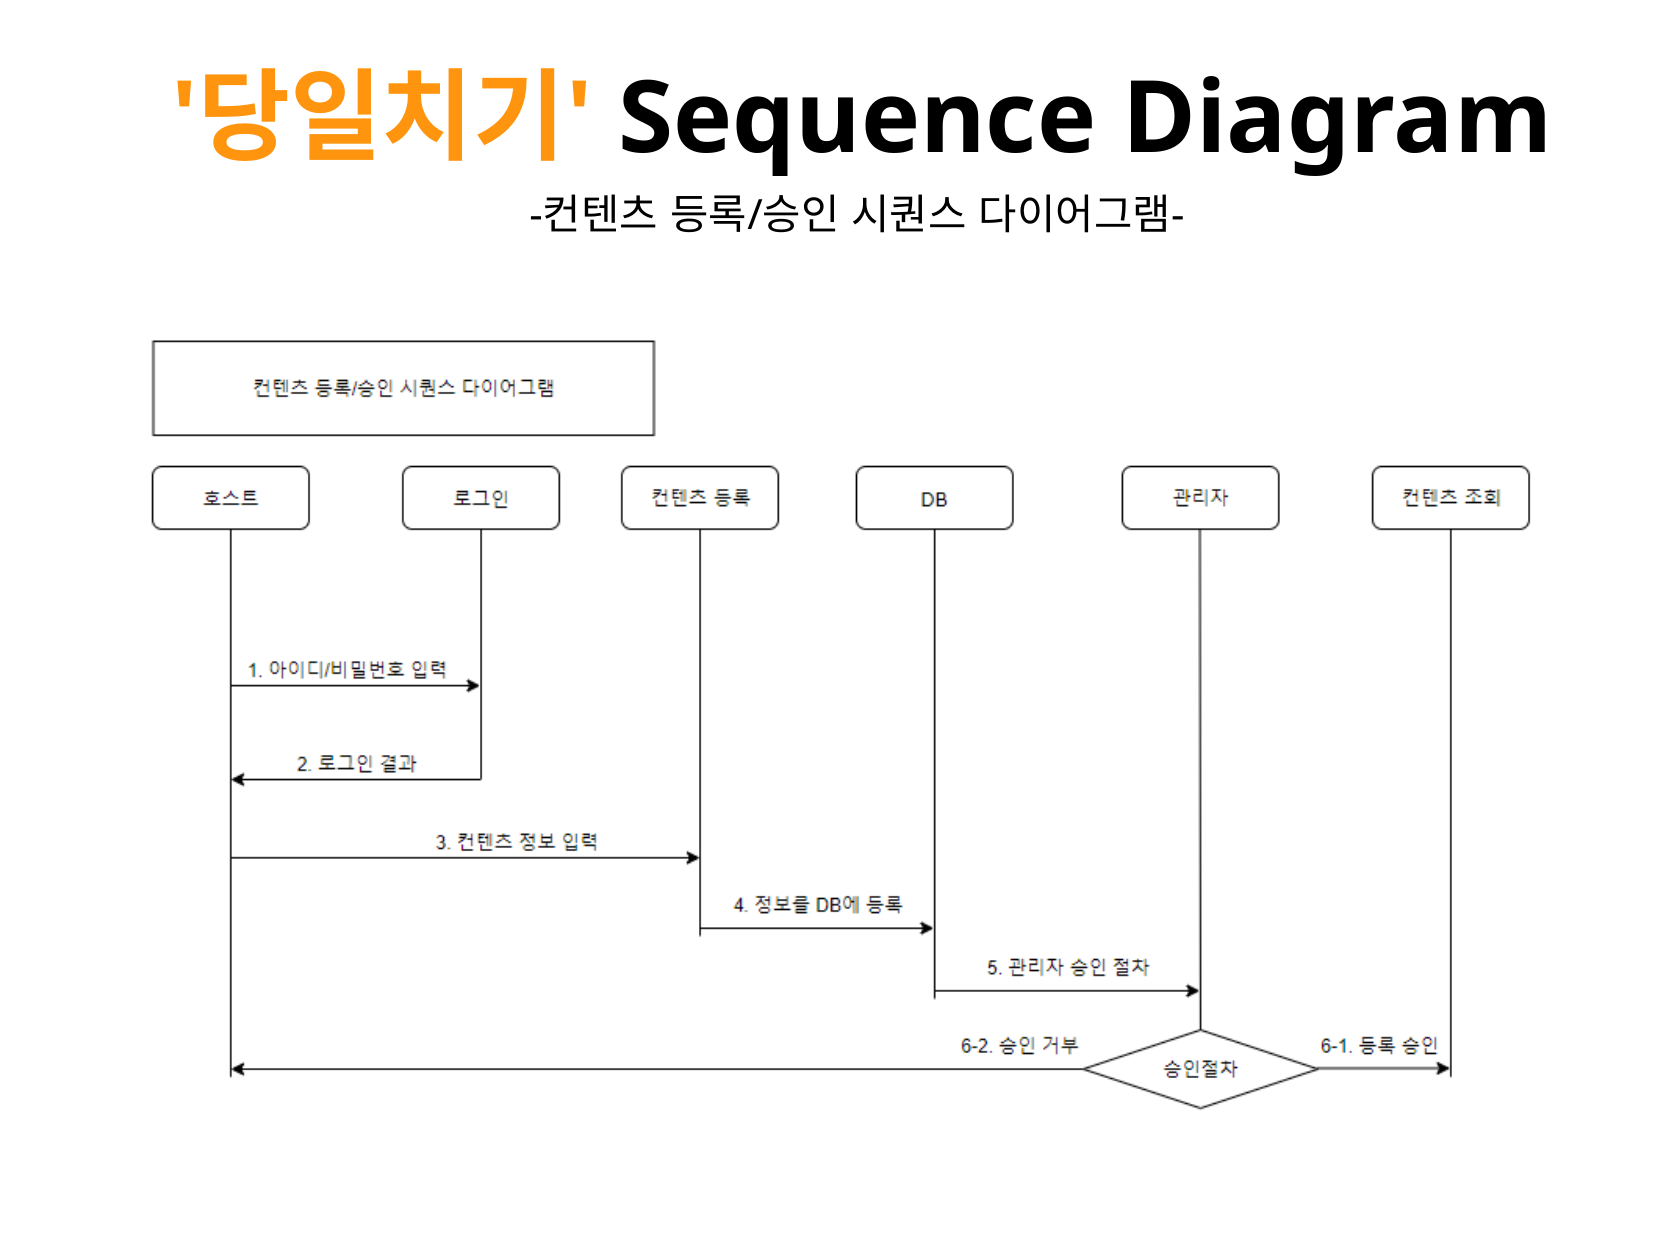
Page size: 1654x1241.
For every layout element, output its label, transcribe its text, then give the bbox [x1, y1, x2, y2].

title '당일치기' Sequence Diagram -컨텐츠 등록/승인 시퀀스 다이어그램- [118, 35, 1607, 243]
picture [113, 297, 1563, 1150]
